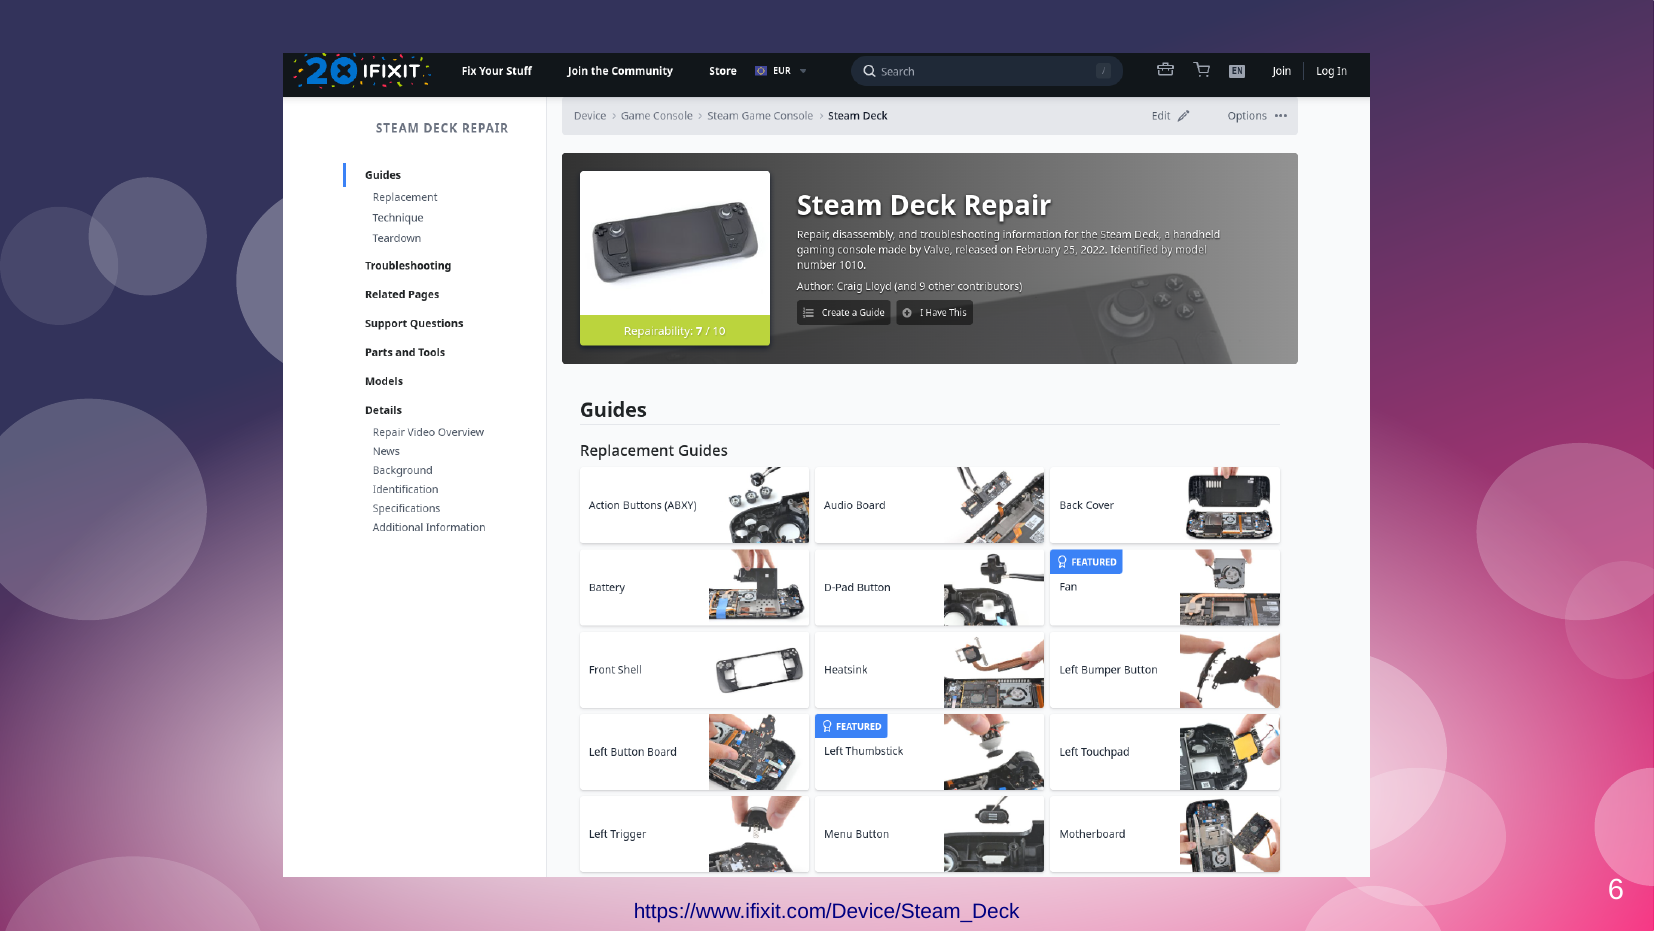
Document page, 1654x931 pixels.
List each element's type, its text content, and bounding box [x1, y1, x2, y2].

picture [283, 53, 1370, 877]
text_box https://www.ifixit.com/Device/Steam_Deck [565, 892, 1088, 931]
